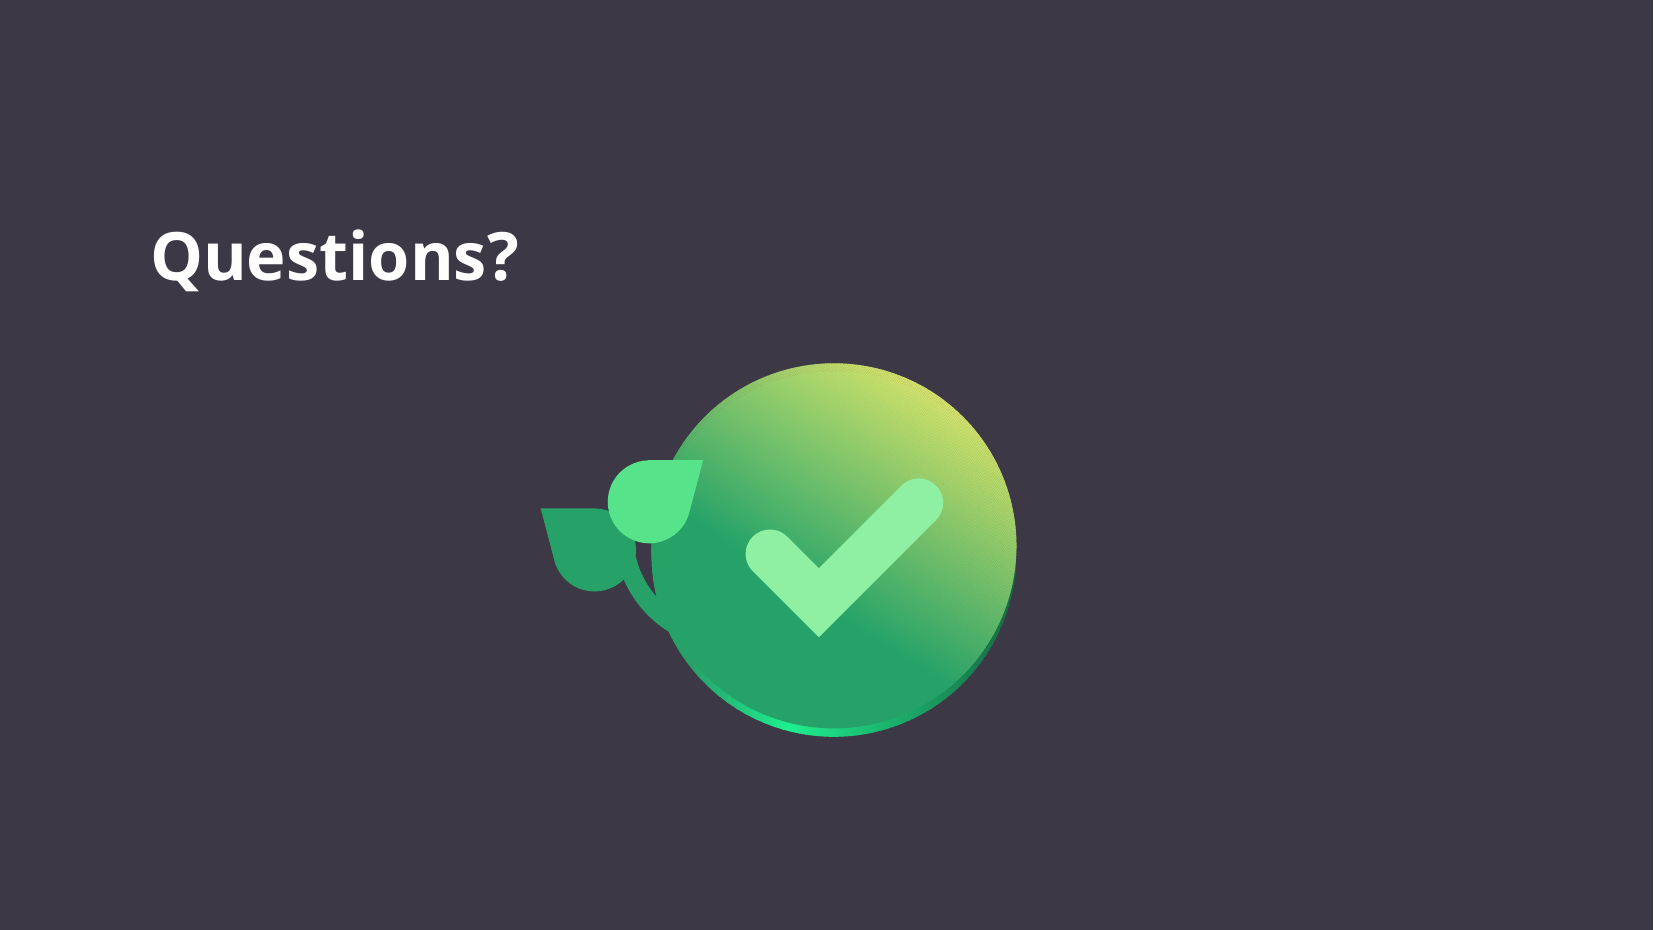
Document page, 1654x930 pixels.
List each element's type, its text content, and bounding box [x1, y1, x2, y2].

title Questions? [150, 144, 1501, 301]
picture [525, 237, 1150, 863]
